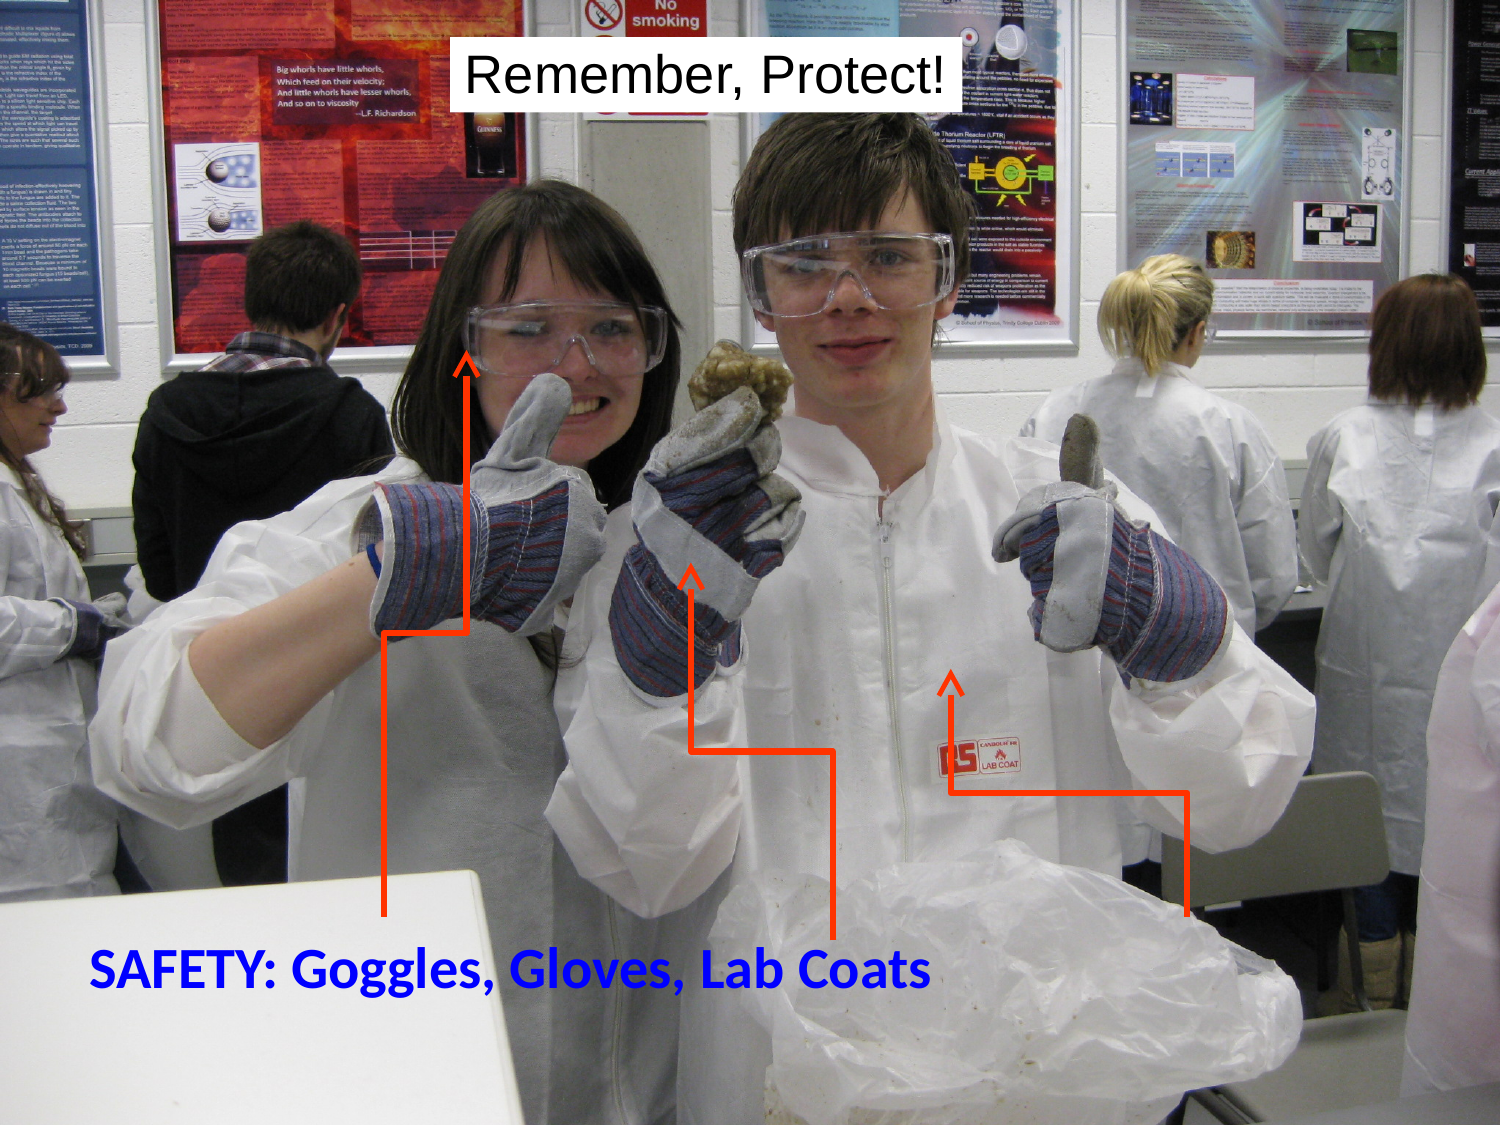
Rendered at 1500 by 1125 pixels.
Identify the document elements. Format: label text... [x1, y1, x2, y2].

picture [0, 0, 1500, 1125]
text_box Remember, Protect! [450, 37, 963, 113]
text_box SAFETY: Goggles, Gloves, Lab Coats [74, 937, 1500, 1004]
